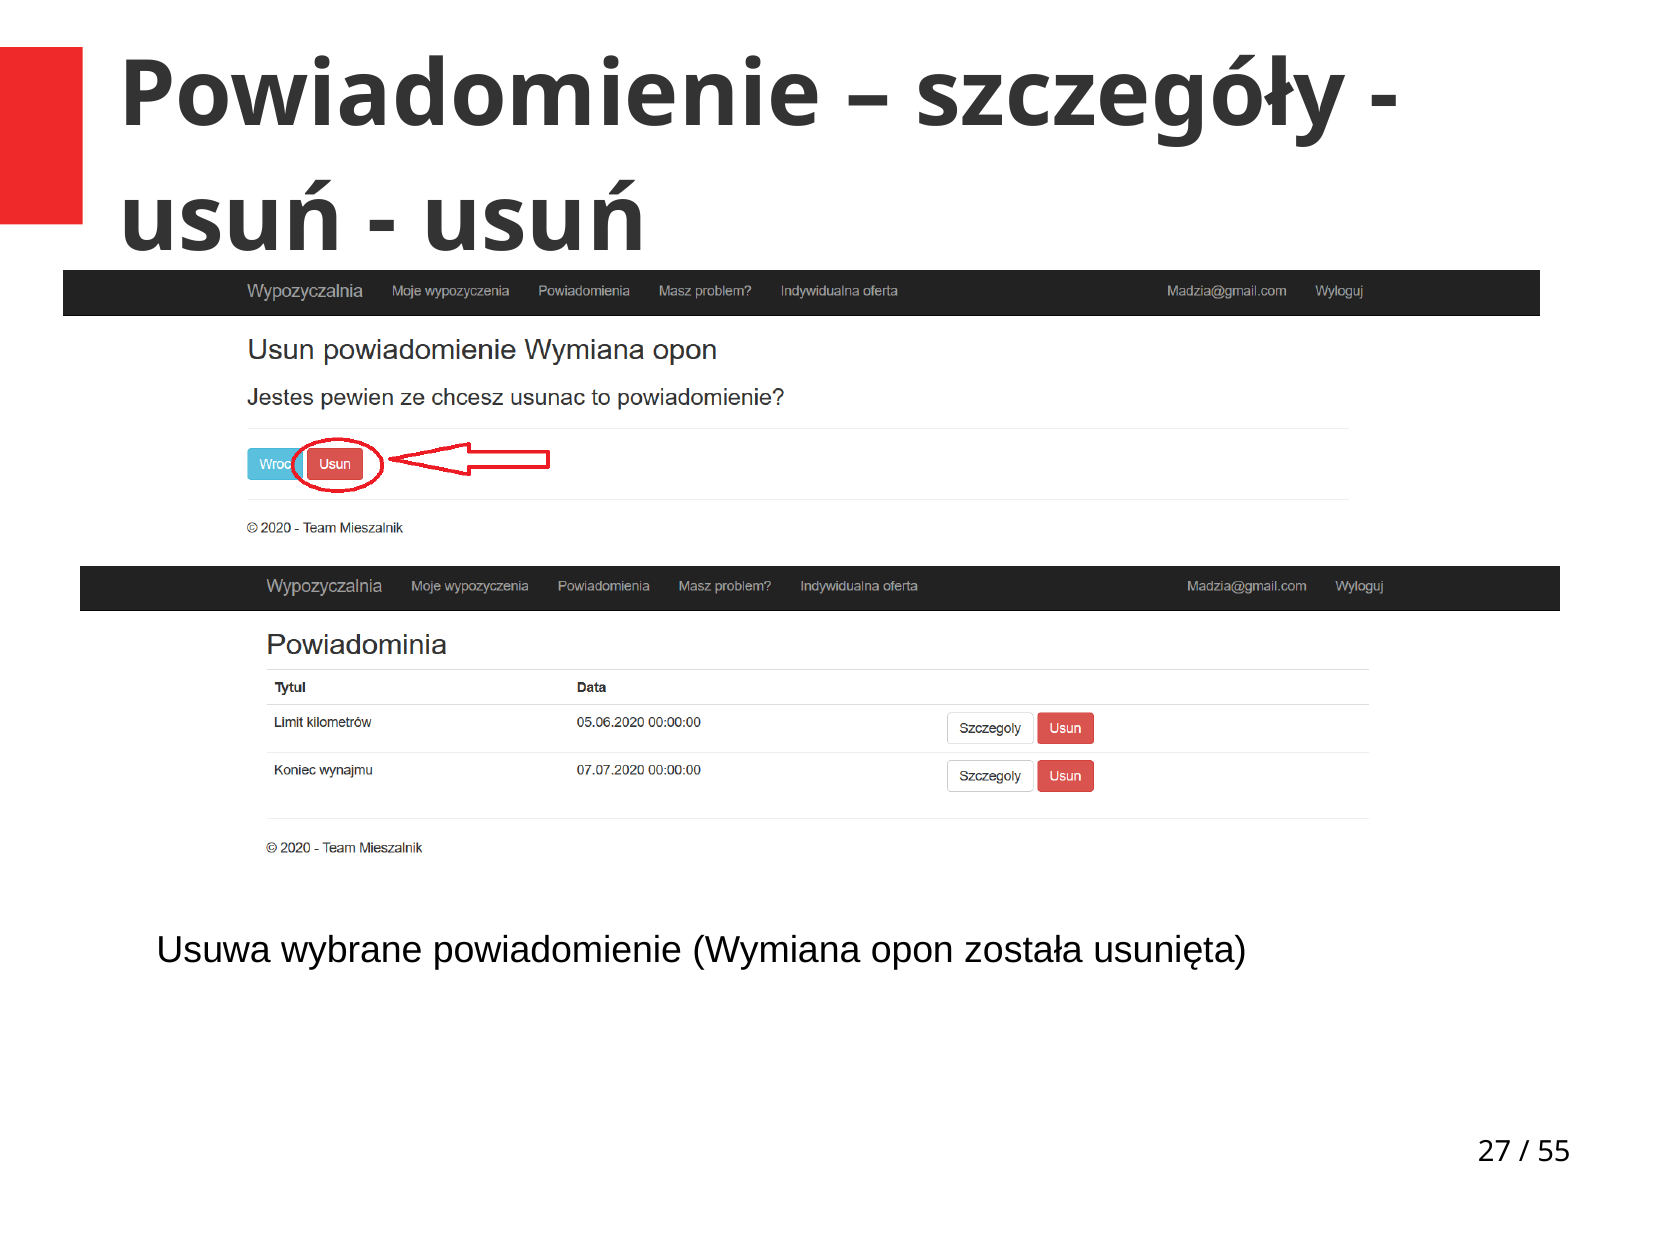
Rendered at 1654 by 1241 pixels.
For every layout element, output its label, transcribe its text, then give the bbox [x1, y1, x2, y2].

picture [63, 270, 1560, 874]
text_box Usuwa wybrane powiadomienie (Wymiana opon została usunięta) [141, 921, 1418, 978]
title Powiadomienie – szczegóły - usuń - usuń [118, 28, 1571, 278]
